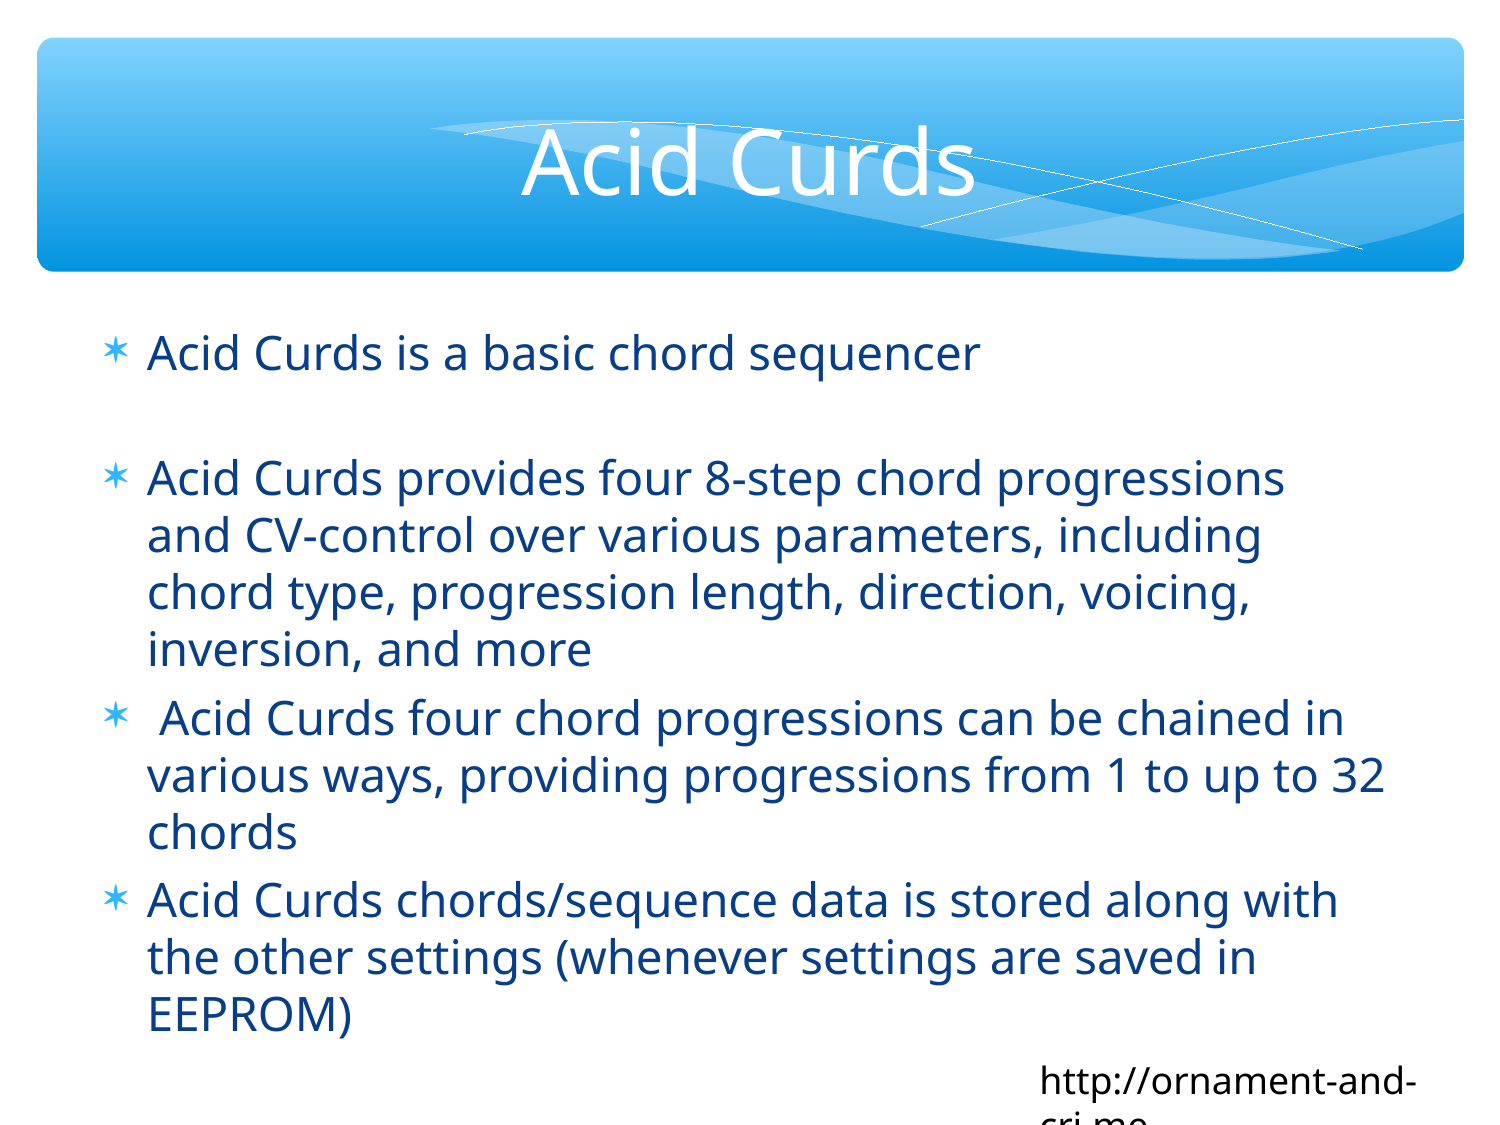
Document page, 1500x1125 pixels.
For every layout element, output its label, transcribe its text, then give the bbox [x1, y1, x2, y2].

text_box http://ornament-and-cri.me [1024, 1050, 1486, 1110]
list Acid Curds is a basic chord sequencer Acid Curds provides four 8-step chord progressions and CV-control over various parameters, including chord type, progression length, direction, voicing, inversion, and more Acid Curds four chord progressions can be chained in various ways, providing progressions from 1 to up to 32 chords Acid Curds chords/sequence data is stored along with the other settings (whenever settings are saved in EEPROM) [89, 314, 1411, 1051]
title Acid Curds [75, 40, 1426, 276]
